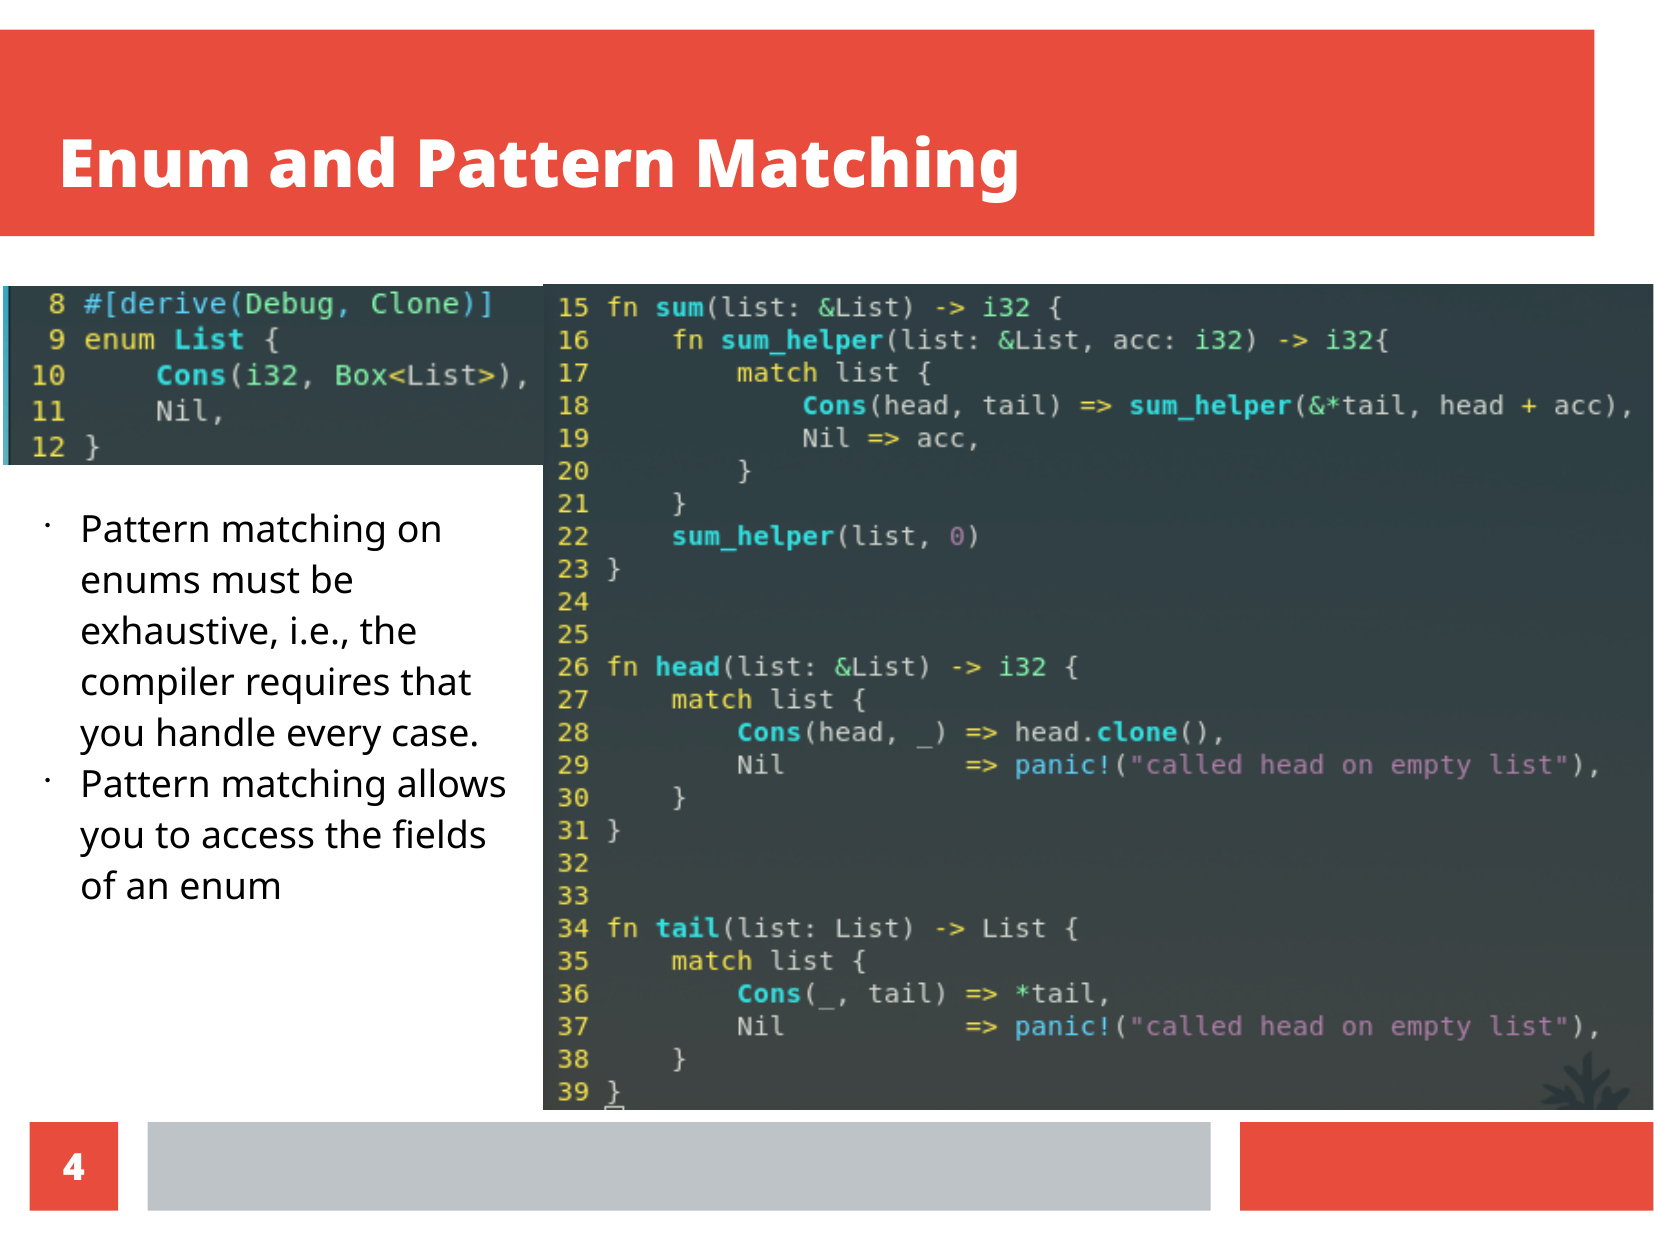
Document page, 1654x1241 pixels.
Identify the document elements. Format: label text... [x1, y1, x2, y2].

picture [3, 284, 1654, 1111]
title Enum and Pattern Matching [59, 59, 1595, 207]
text_box Pattern matching on enums must be exhaustive, i.e., the compiler requires that you handle every case. Pattern matching allows you to access the fields of an enum [30, 495, 526, 902]
